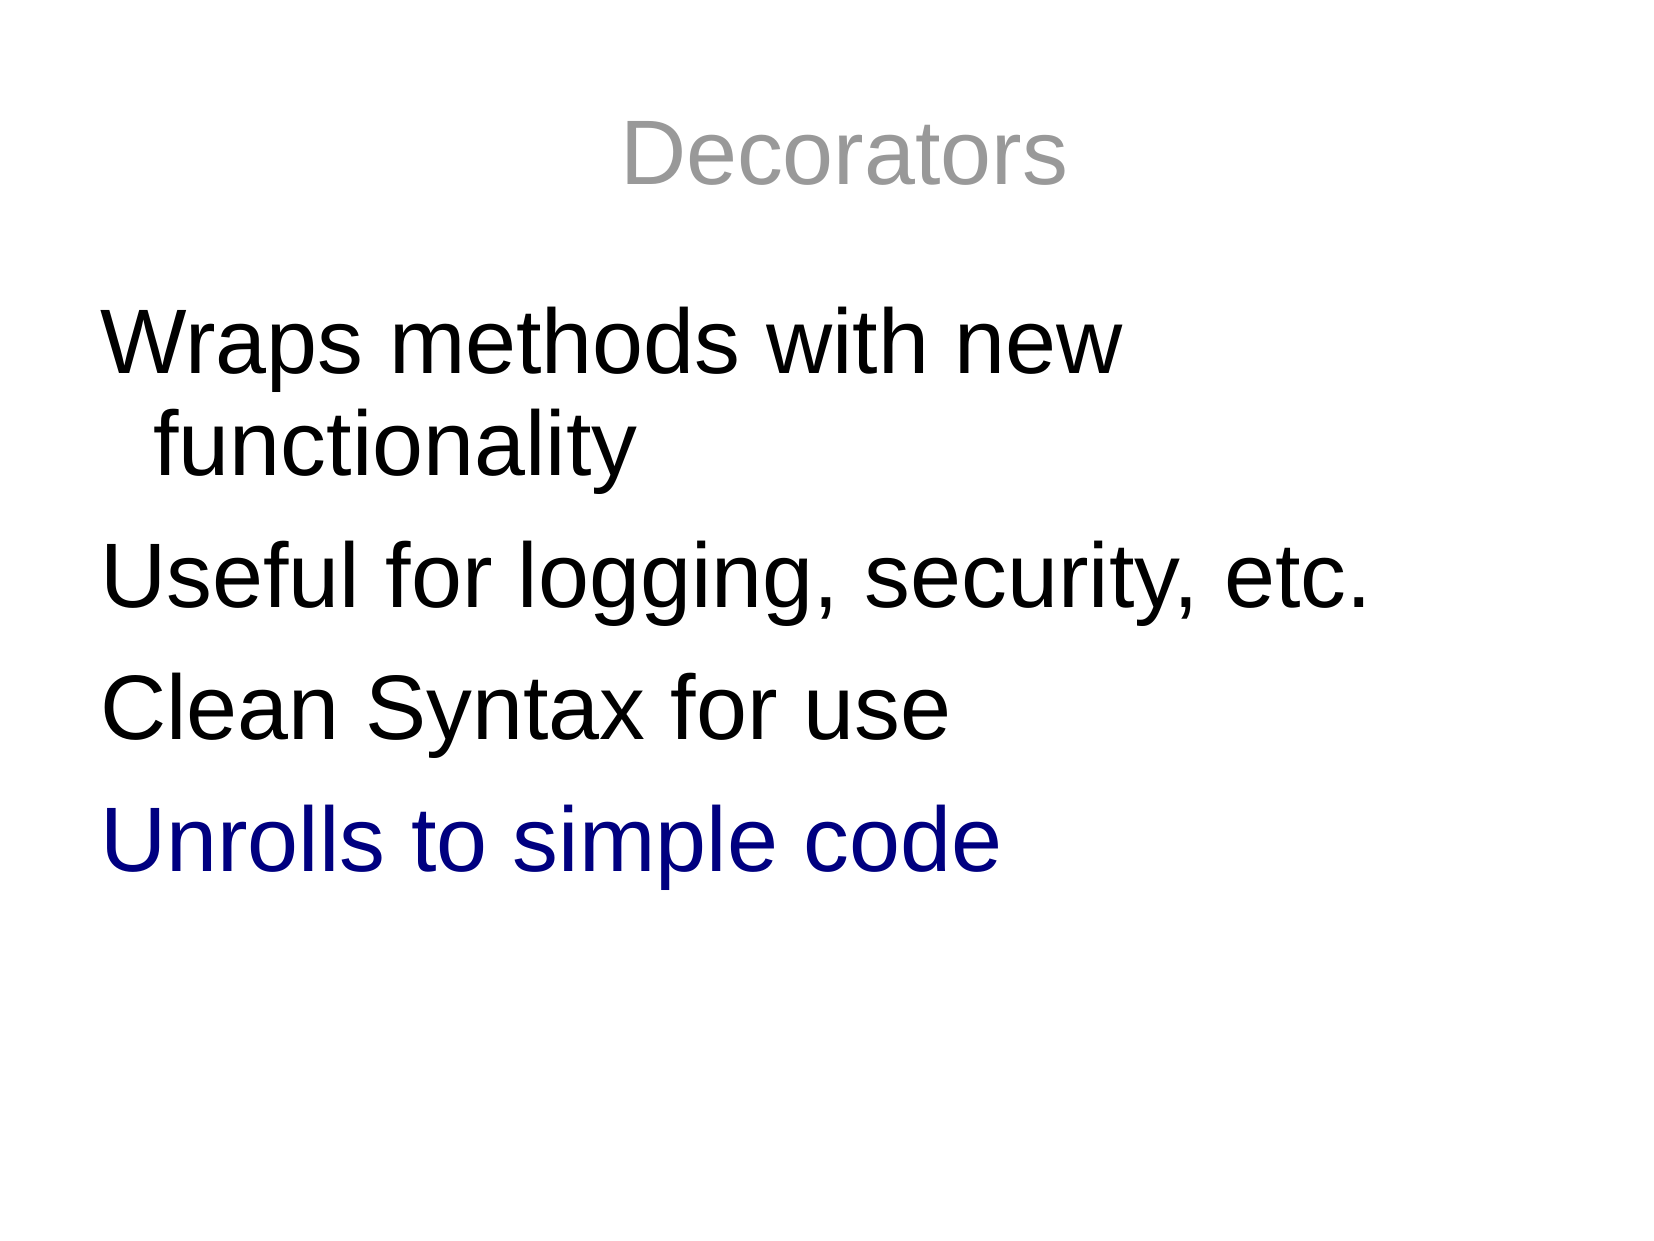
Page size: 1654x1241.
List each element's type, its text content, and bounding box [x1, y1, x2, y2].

list Wraps methods with new functionality Useful for logging, security, etc. Clean Syntax for use Unrolls to simple code [82, 290, 1571, 1094]
title Decorators [82, 49, 1571, 257]
